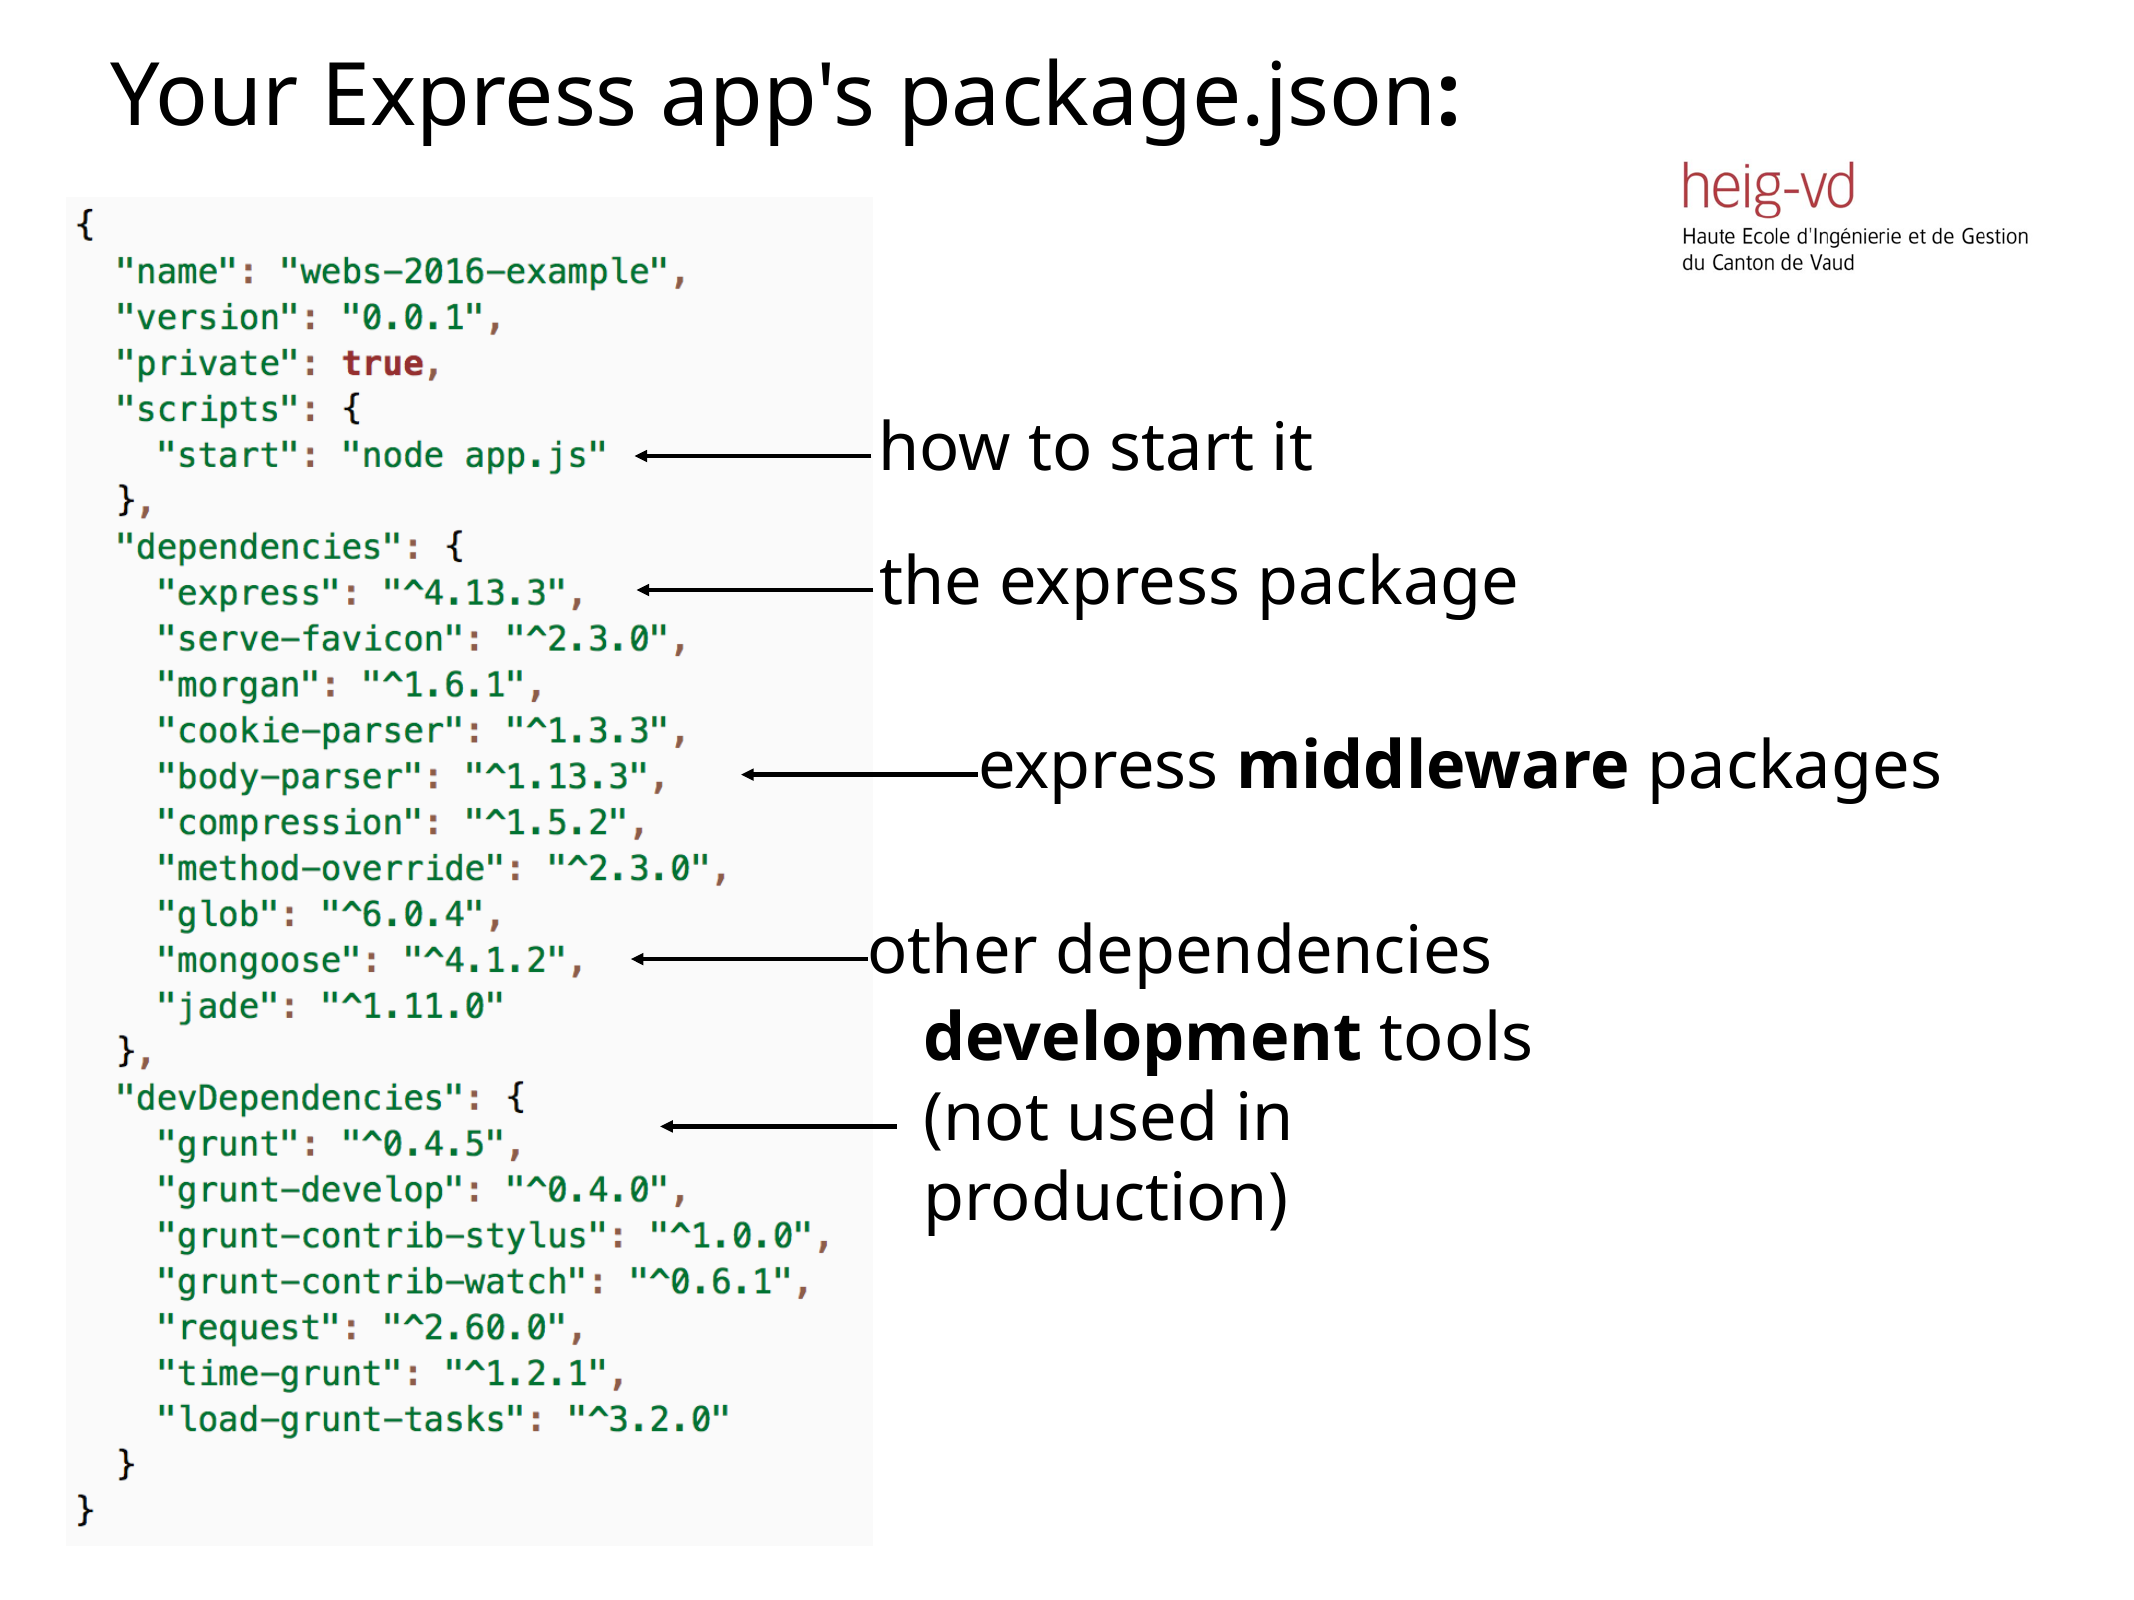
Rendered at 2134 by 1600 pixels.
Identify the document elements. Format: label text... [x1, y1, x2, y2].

text_box Your Express app's package.json: [101, 29, 1471, 152]
text_box how to start it [869, 395, 1322, 492]
text_box development tools (not used in production) [915, 985, 1662, 1243]
text_box the express package [871, 529, 1529, 626]
picture [66, 197, 873, 1546]
text_box express middleware packages [970, 713, 1951, 811]
text_box other dependencies [859, 898, 1502, 995]
picture [1672, 149, 2036, 284]
